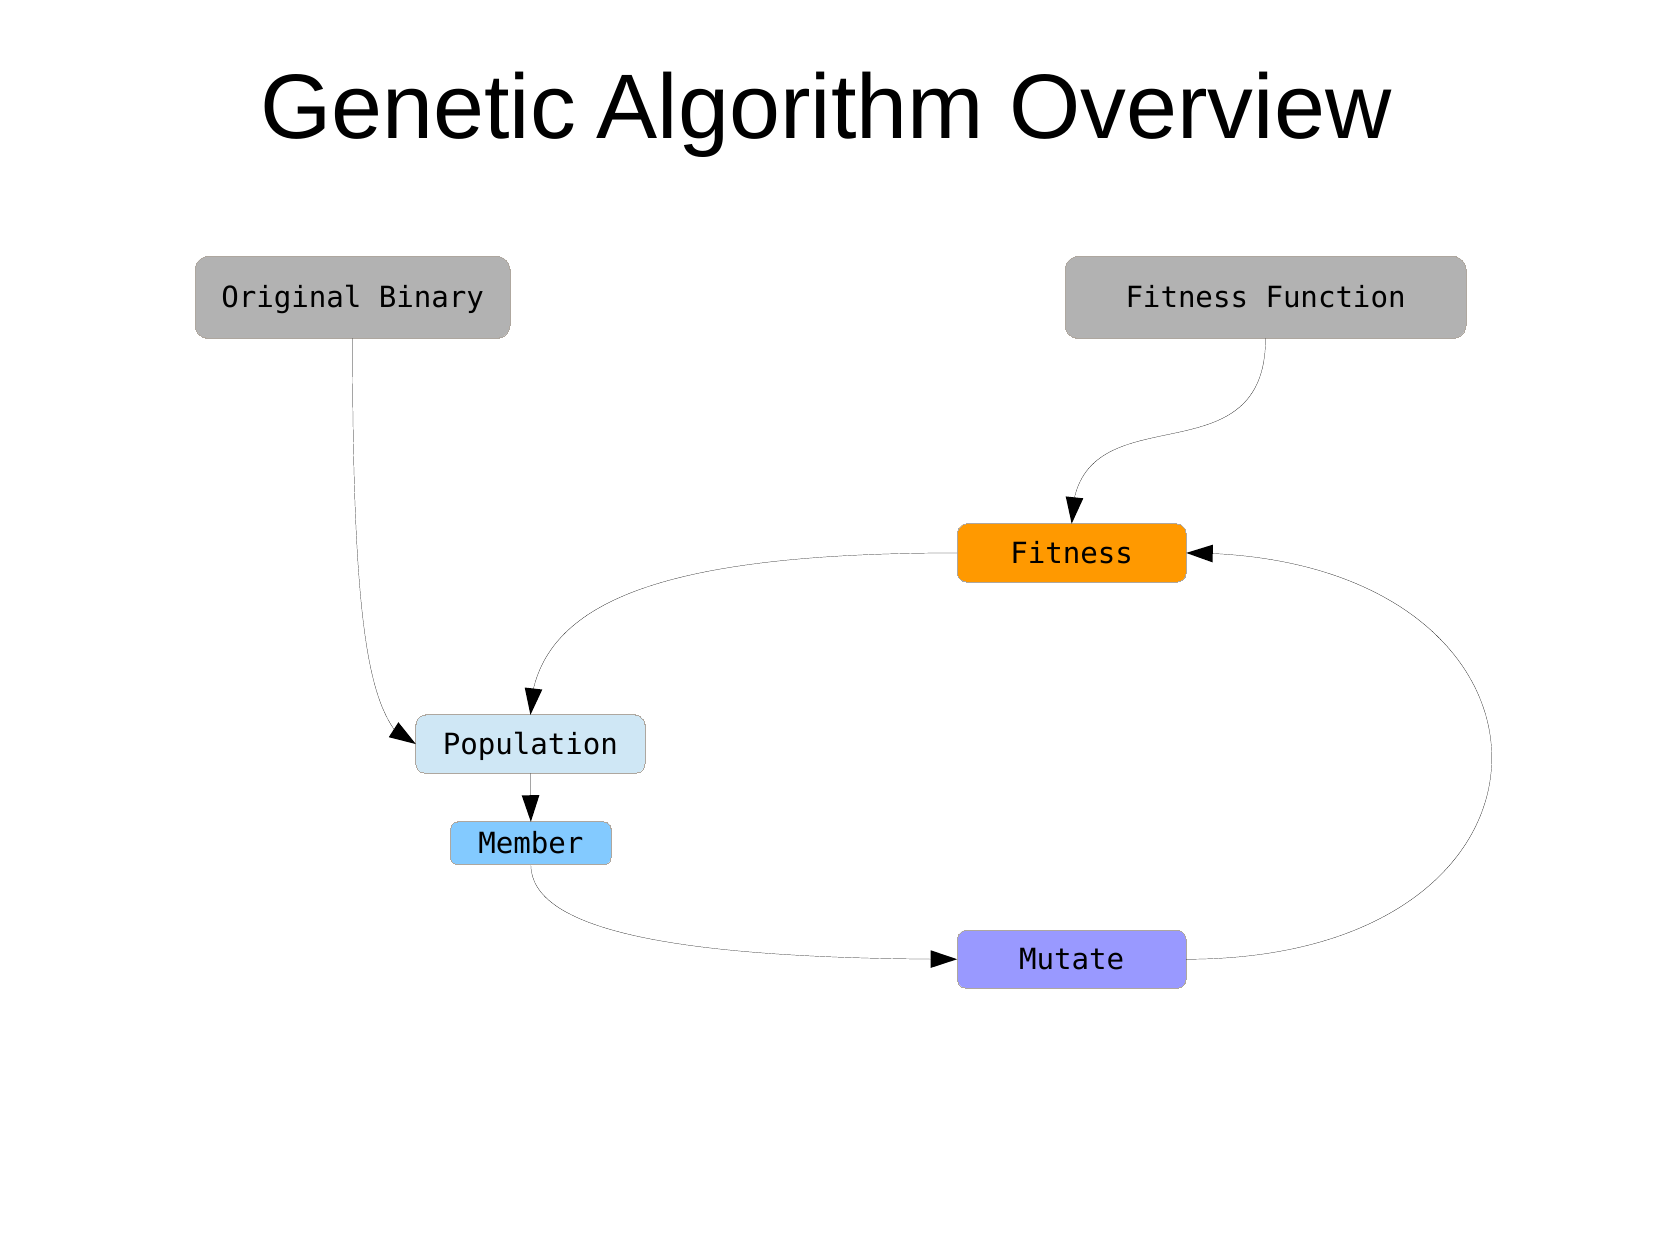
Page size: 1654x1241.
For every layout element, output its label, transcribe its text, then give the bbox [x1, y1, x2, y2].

text_box Member [450, 821, 612, 865]
text_box Mutate [957, 930, 1187, 989]
text_box Population [415, 714, 646, 774]
title Genetic Algorithm Overview [82, 49, 1571, 166]
text_box Fitness [957, 523, 1187, 583]
text_box Original Binary [195, 256, 511, 339]
text_box Fitness Function [1065, 256, 1467, 339]
